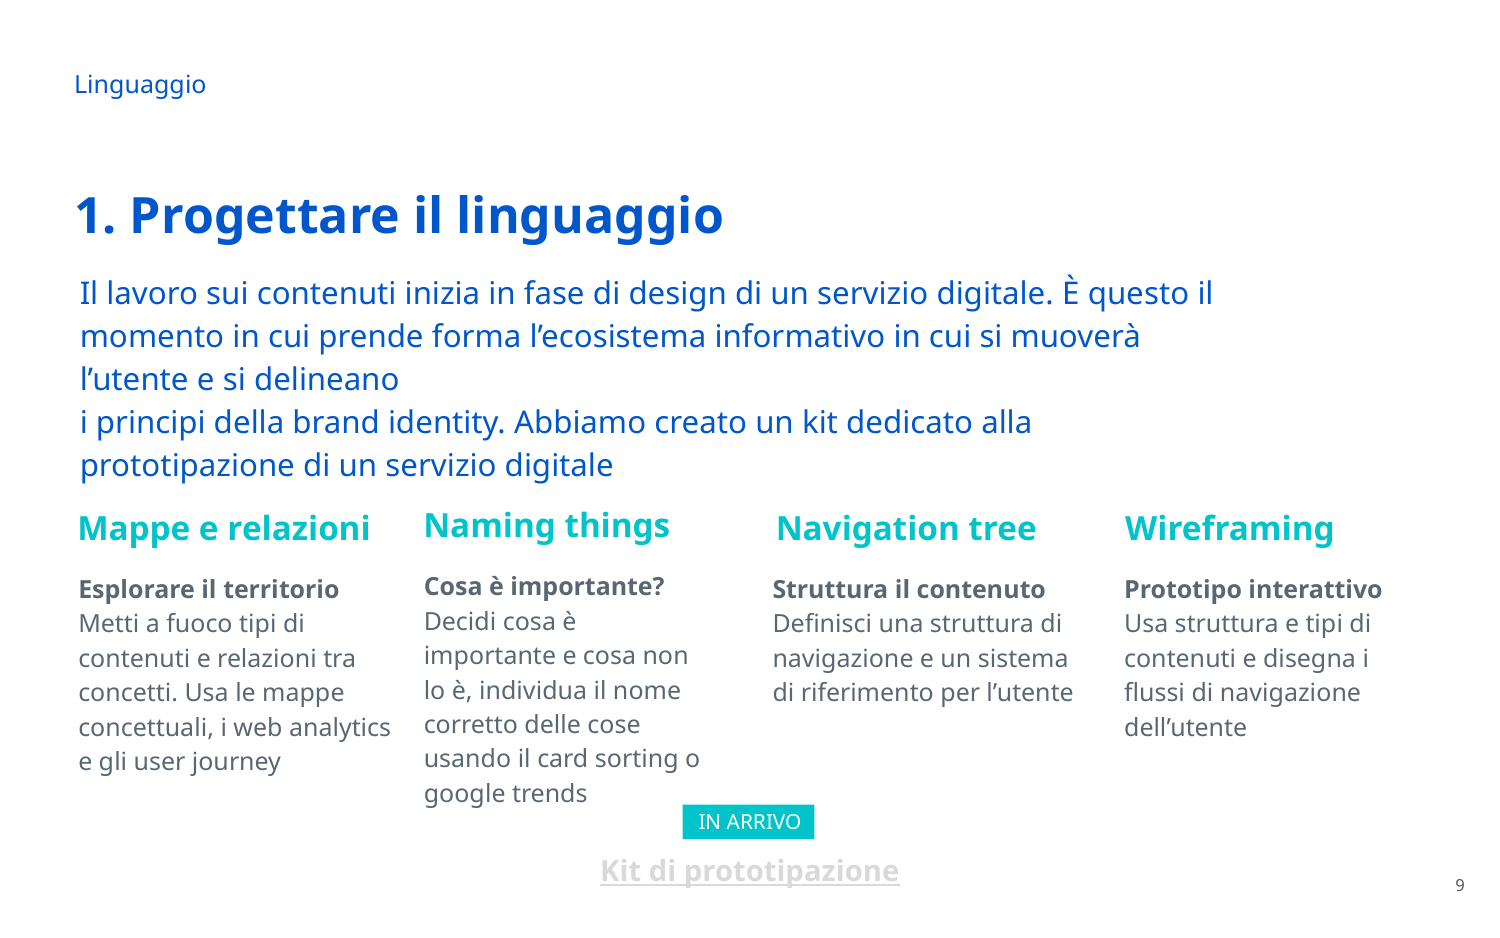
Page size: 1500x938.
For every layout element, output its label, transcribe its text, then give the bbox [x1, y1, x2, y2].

text_box 1. Progettare il linguaggio [59, 168, 1229, 240]
text_box Wireframing [1110, 501, 1390, 553]
text_box Naming things [408, 498, 710, 550]
text_box Mappe e relazioni [62, 501, 399, 553]
text_box Il lavoro sui contenuti inizia in fase di design di un servizio digitale. È questo il momento in cui prende forma l’ecosistema informativo in cui si muoverà l’utente e si delineano i principi della brand identity. Abbiamo creato un kit dedicato alla prototipazione di un servizio digitale [64, 252, 1246, 459]
text_box Linguaggio [59, 58, 696, 110]
text_box Struttura il contenuto Definisci una struttura di navigazione e un sistema di riferimento per l’utente [757, 553, 1103, 760]
text_box Navigation tree [760, 501, 1091, 553]
text_box Kit di prototipazione [567, 831, 933, 891]
text_box IN ARRIVO [677, 793, 823, 836]
slide_number <number> [1389, 849, 1480, 922]
text_box Prototipo interattivo Usa struttura e tipi di contenuti e disegna i flussi di navigazione dell’utente [1109, 553, 1445, 760]
text_box Cosa è importante? Decidi cosa è importante e cosa non lo è, individua il nome corretto delle cose usando il card sorting o google trends [408, 551, 728, 740]
text_box Esplorare il territorio Metti a fuoco tipi di contenuti e relazioni tra concetti. Usa le mappe concettuali, i web analytics e gli user journey [63, 553, 409, 827]
